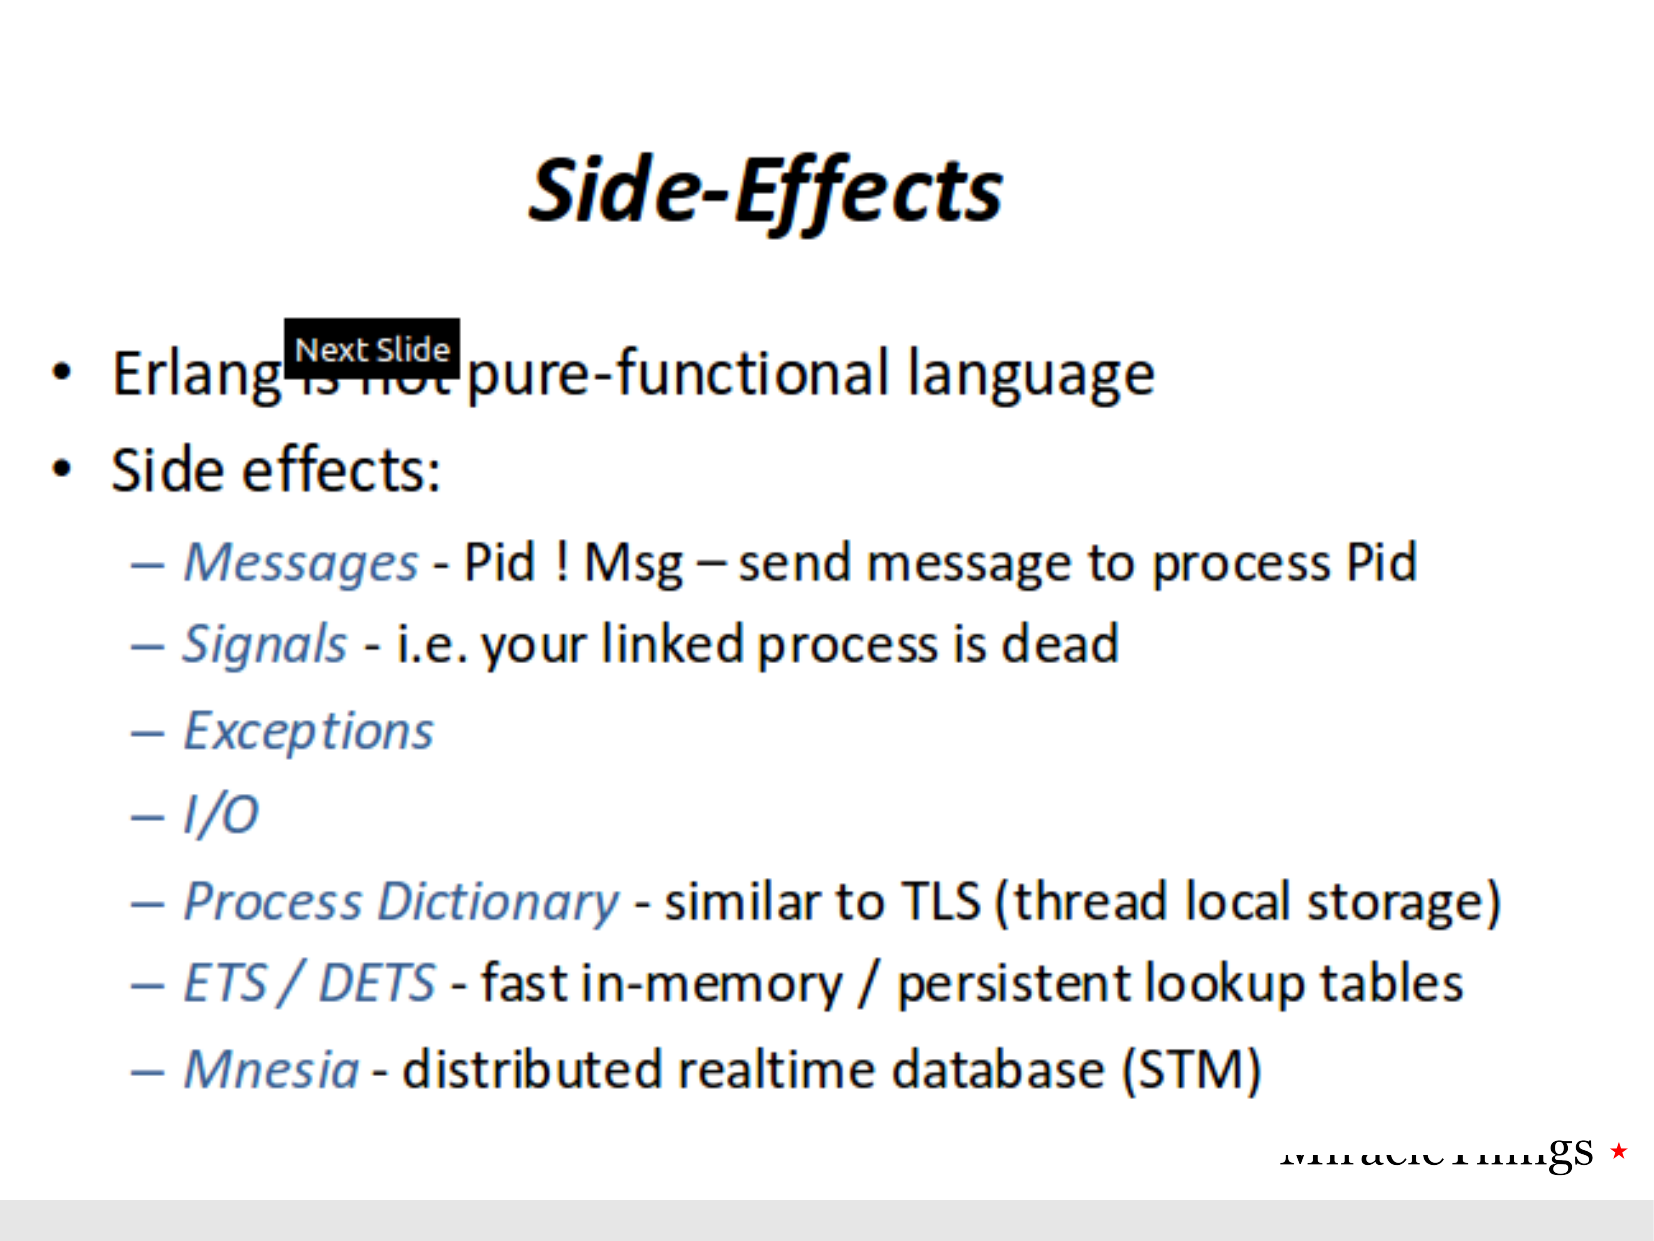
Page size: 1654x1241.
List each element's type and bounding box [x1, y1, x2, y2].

picture [30, 69, 1654, 1200]
